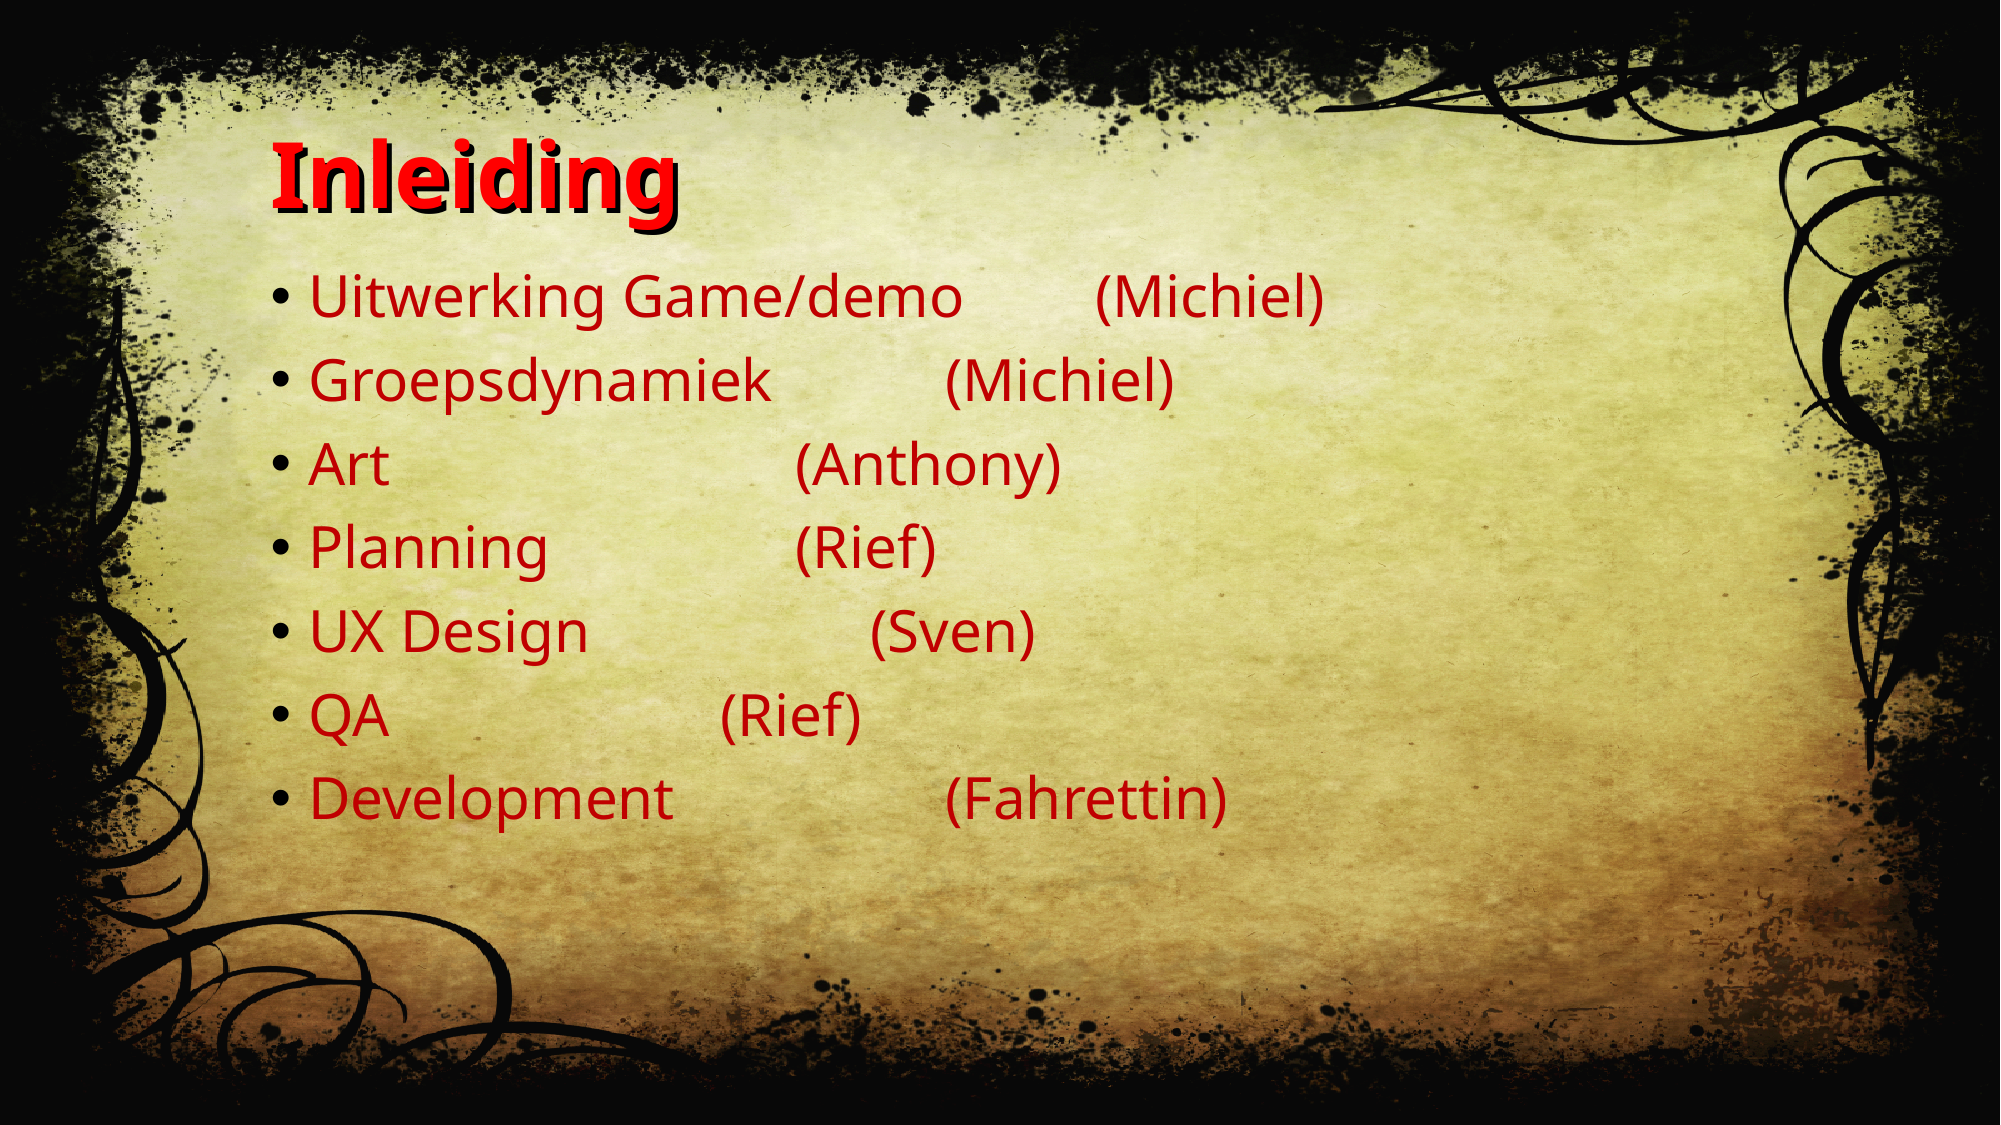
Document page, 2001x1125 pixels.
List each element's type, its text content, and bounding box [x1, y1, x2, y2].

list Uitwerking Game/demo (Michiel) Groepsdynamiek (Michiel) Art (Anthony) Planning (Rief) UX Design (Sven) QA (Rief) Development (Fahrettin) [255, 259, 1981, 974]
title Inleiding [255, 70, 1981, 259]
